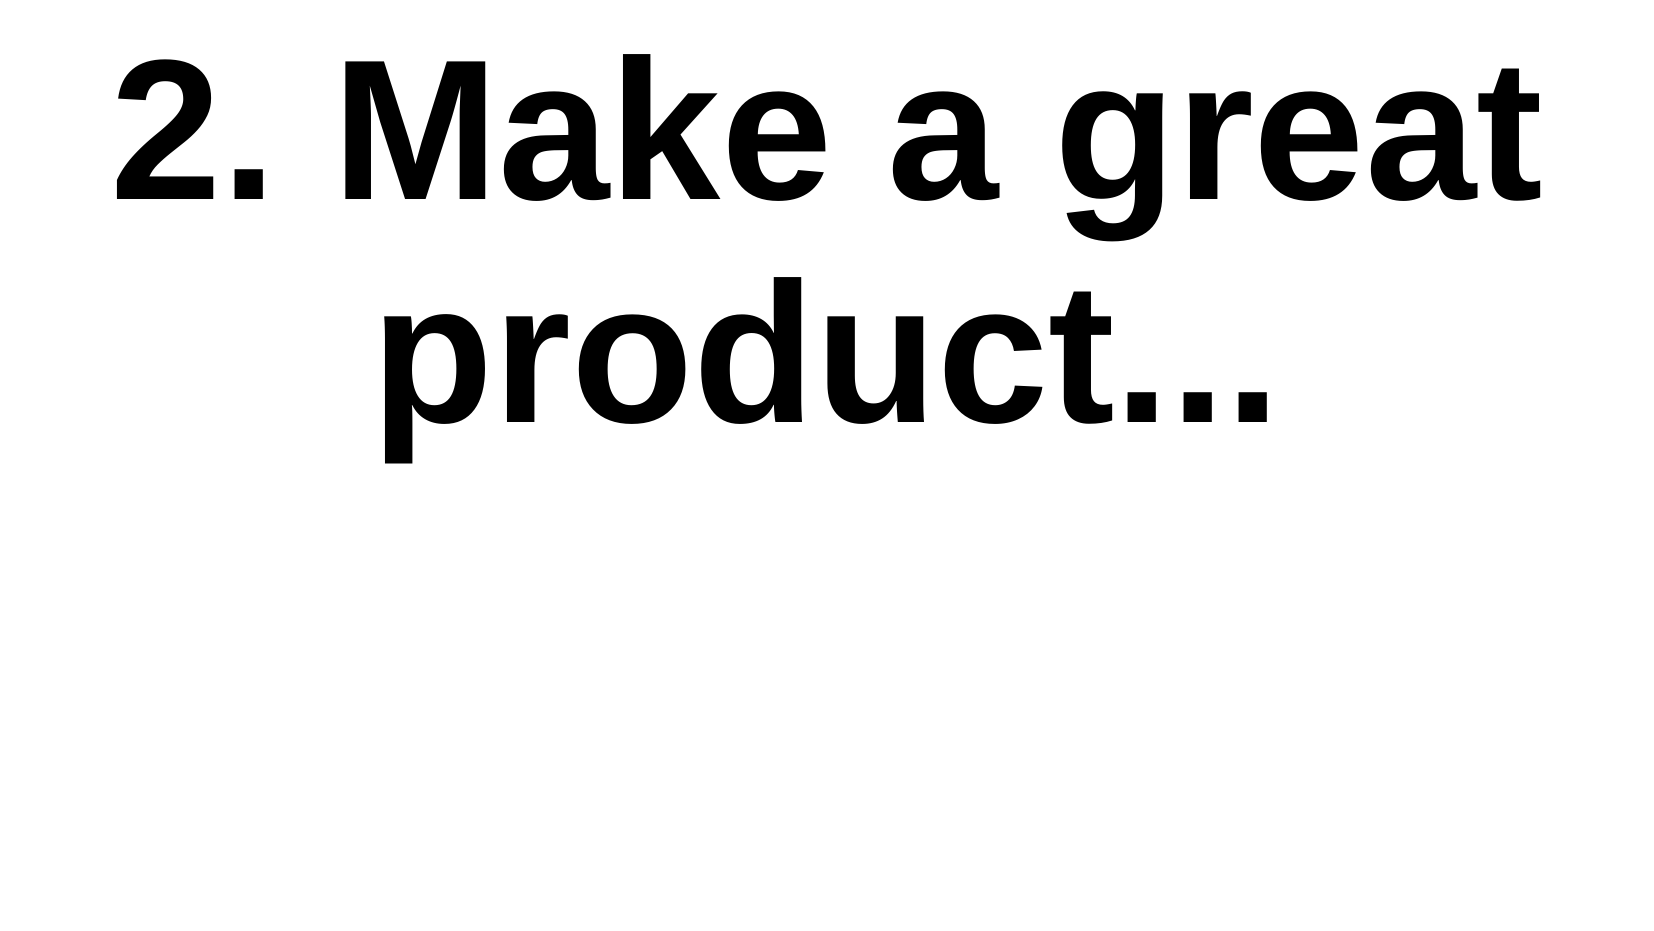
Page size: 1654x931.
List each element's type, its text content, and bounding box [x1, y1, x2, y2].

subtitle 2. Make a great product... for business customers [82, 18, 1571, 913]
